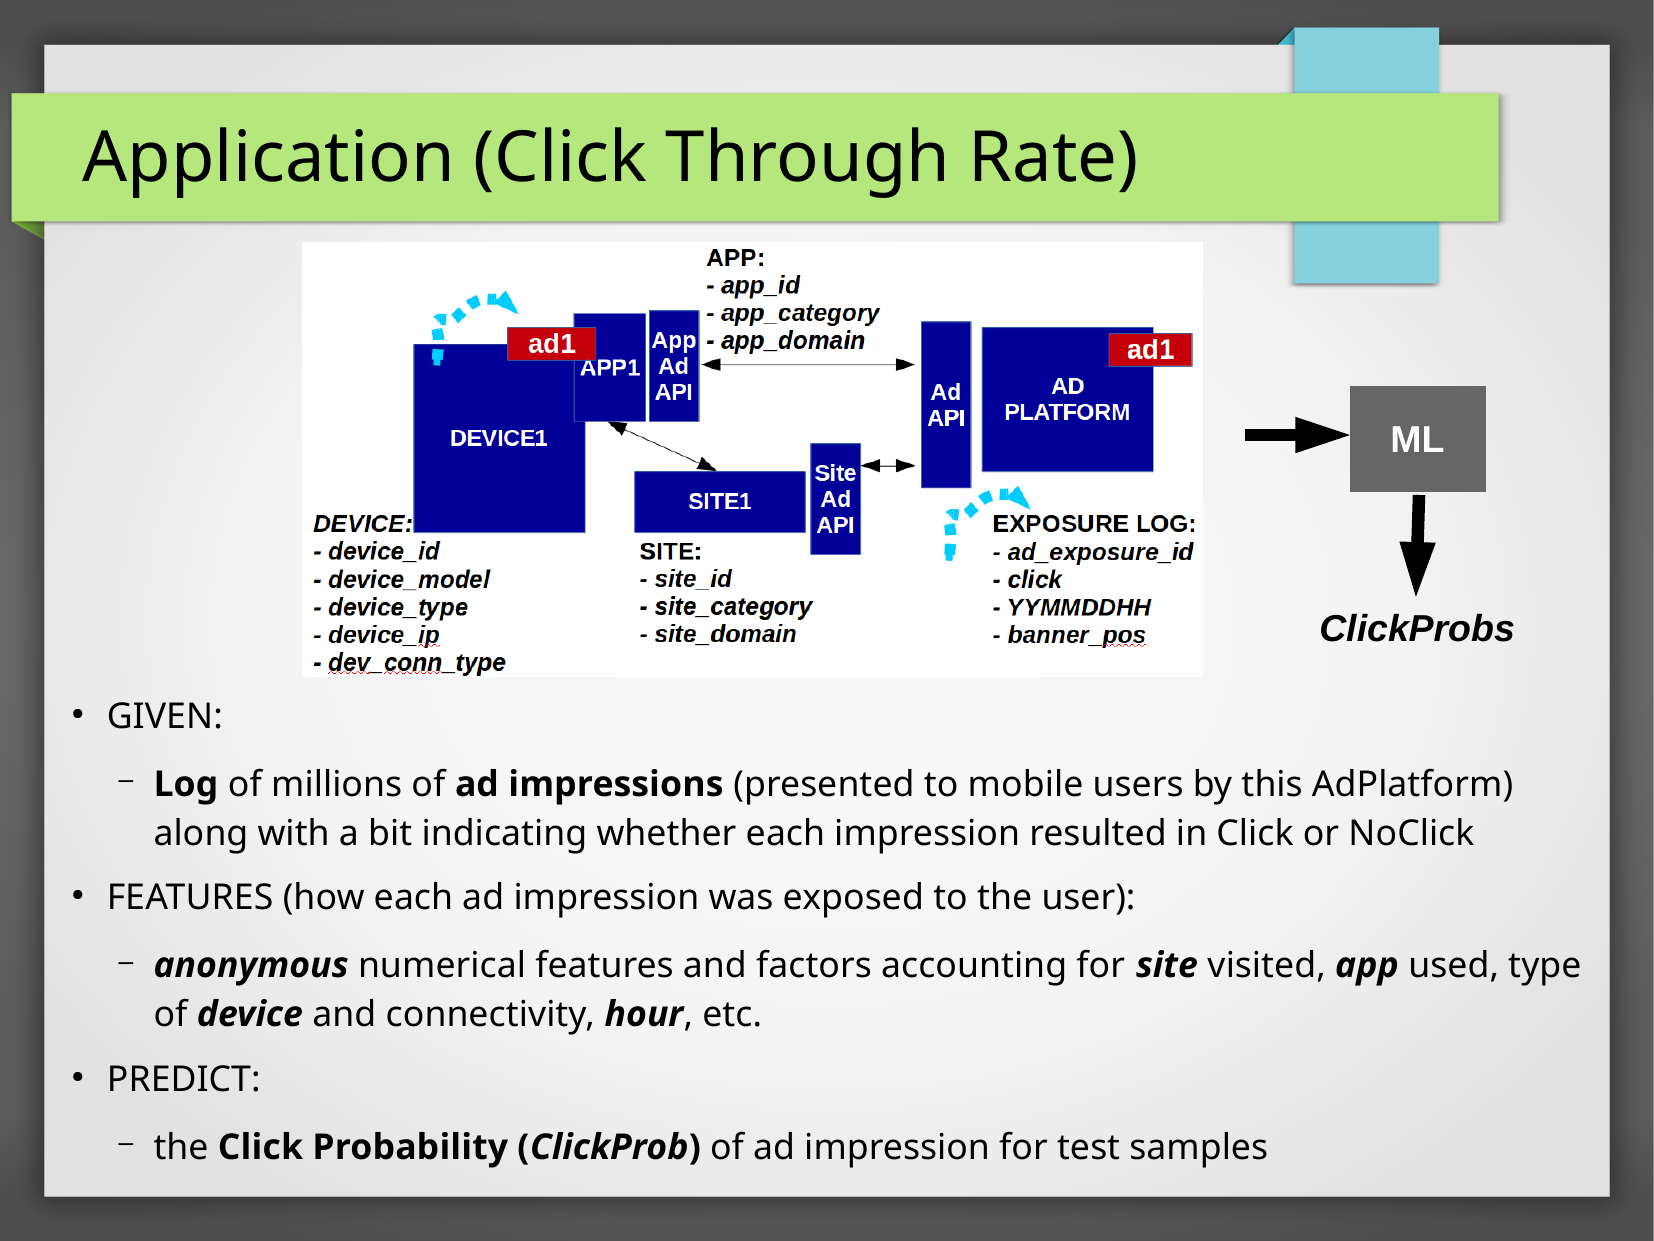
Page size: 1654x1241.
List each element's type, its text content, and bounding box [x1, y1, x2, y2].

text_box ClickProbs [1304, 600, 1531, 657]
title Application (Click Through Rate) [82, 94, 1264, 213]
picture [0, 0, 1654, 1241]
list GIVEN: Log of millions of ad impressions (presented to mobile users by this AdPlatform) along with a bit indicating whether each impression resulted in Click or NoClick FEATURES (how each ad impression was exposed to the user): anonymous numerical features and factors accounting for site visited, app used, type of device and connectivity, hour, etc. PREDICT: the Click Probability (ClickProb) of ad impression for test samples [60, 690, 1591, 1180]
text_box ML [1350, 386, 1486, 492]
